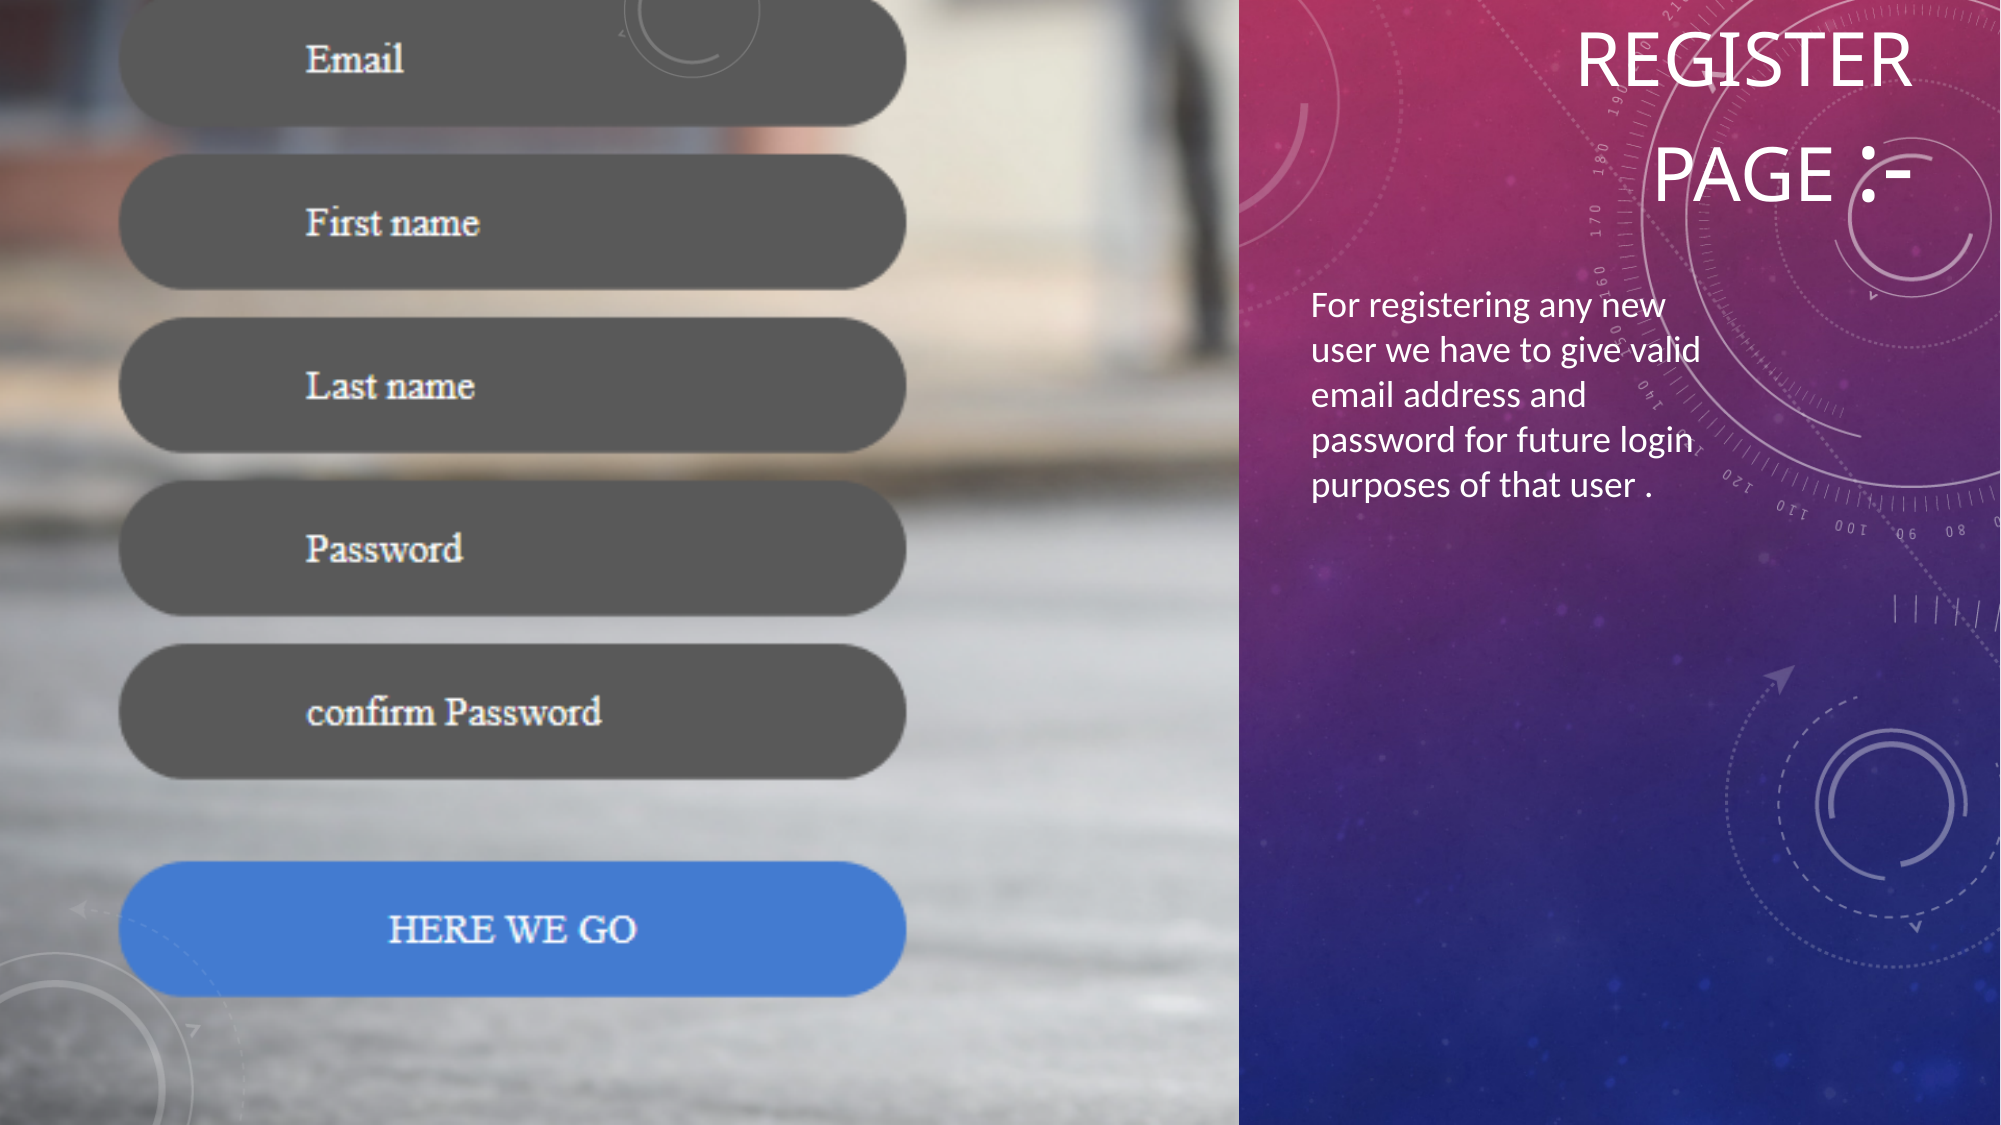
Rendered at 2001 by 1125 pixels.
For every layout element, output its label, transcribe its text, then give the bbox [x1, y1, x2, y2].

title Register page :- [1296, 0, 1930, 229]
text_box For registering any new user we have to give valid email address and password for future login purposes of that user . [1295, 272, 1746, 558]
picture [0, 0, 2001, 1125]
